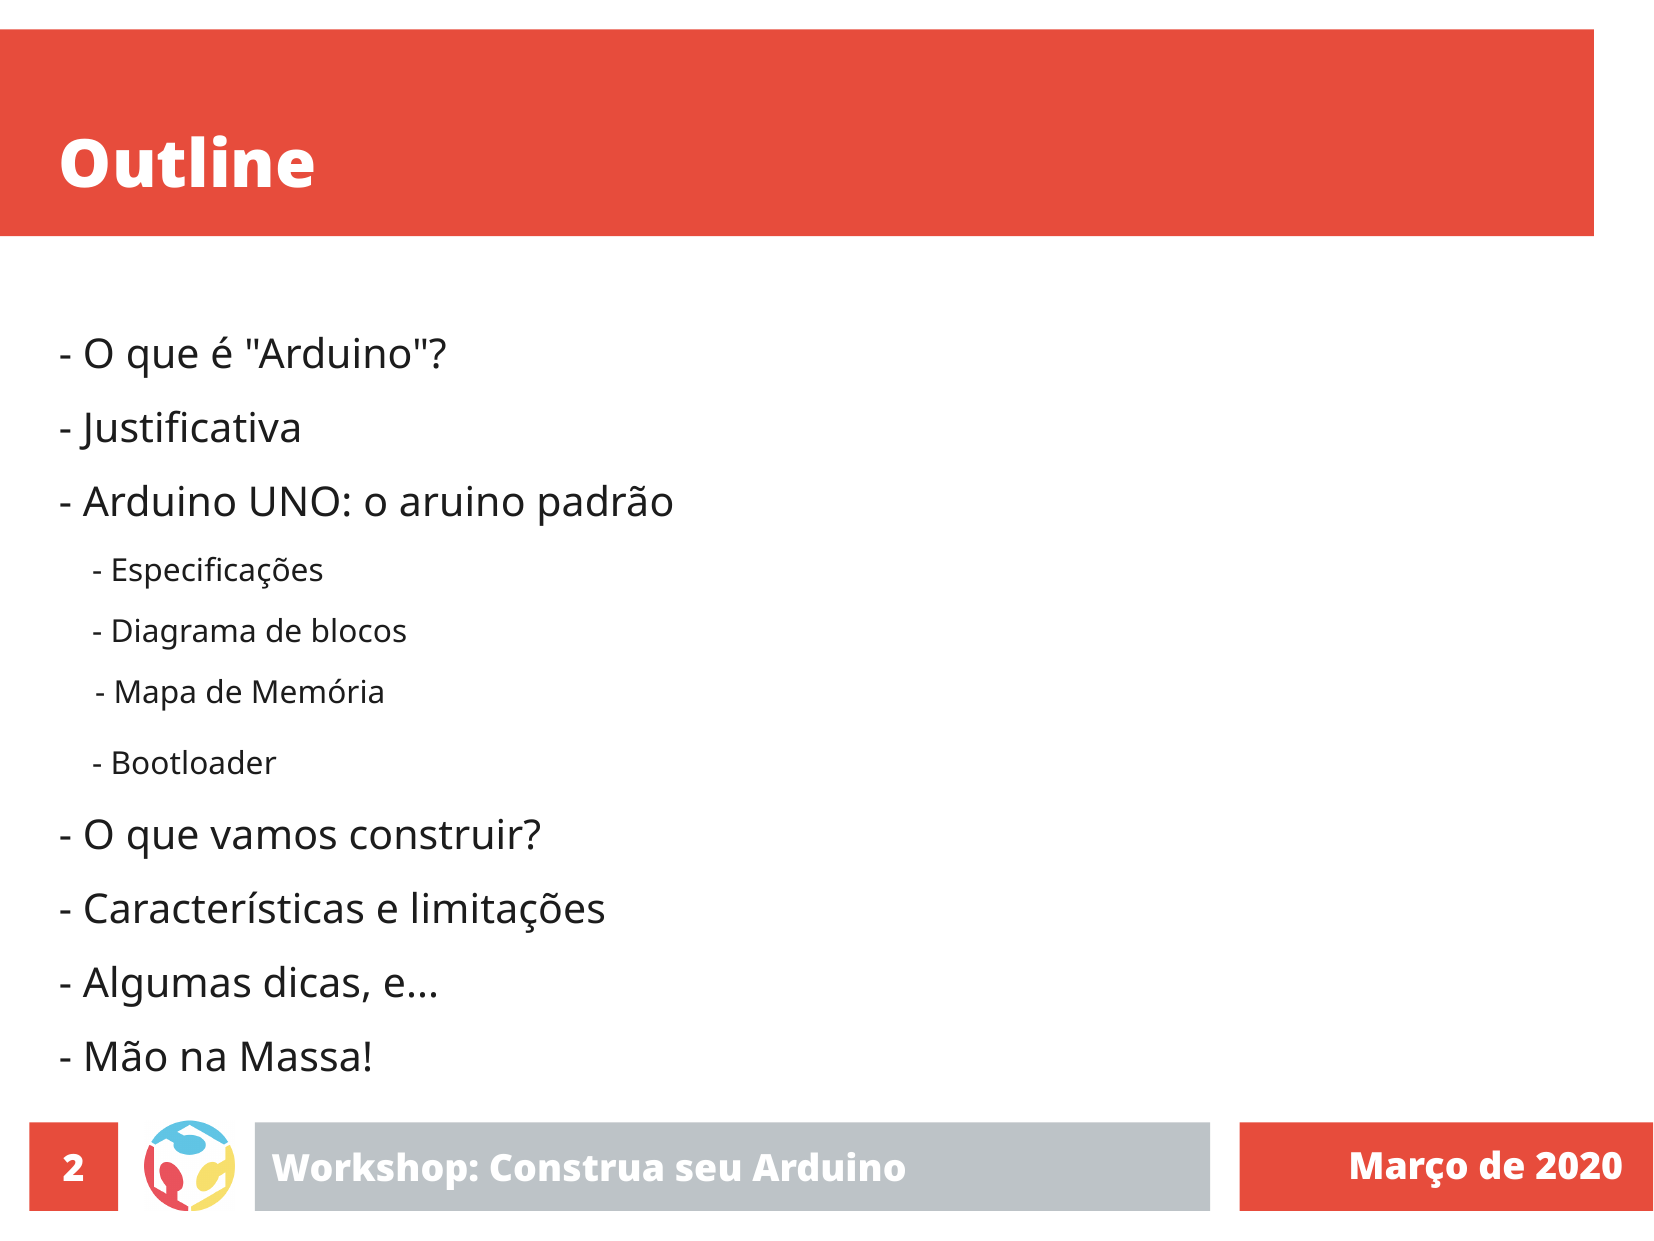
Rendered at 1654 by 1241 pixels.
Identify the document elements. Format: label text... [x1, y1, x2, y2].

picture [144, 1120, 235, 1211]
title Outline [58, 59, 1594, 207]
list - O que é "Arduino"? - Justificativa - Arduino UNO: o aruino padrão - Especificações - Diagrama de blocos - Mapa de Memória - Bootloader - O que vamos construir? - Características e limitações - Algumas dicas, e... - Mão na Massa! [58, 324, 1565, 1093]
